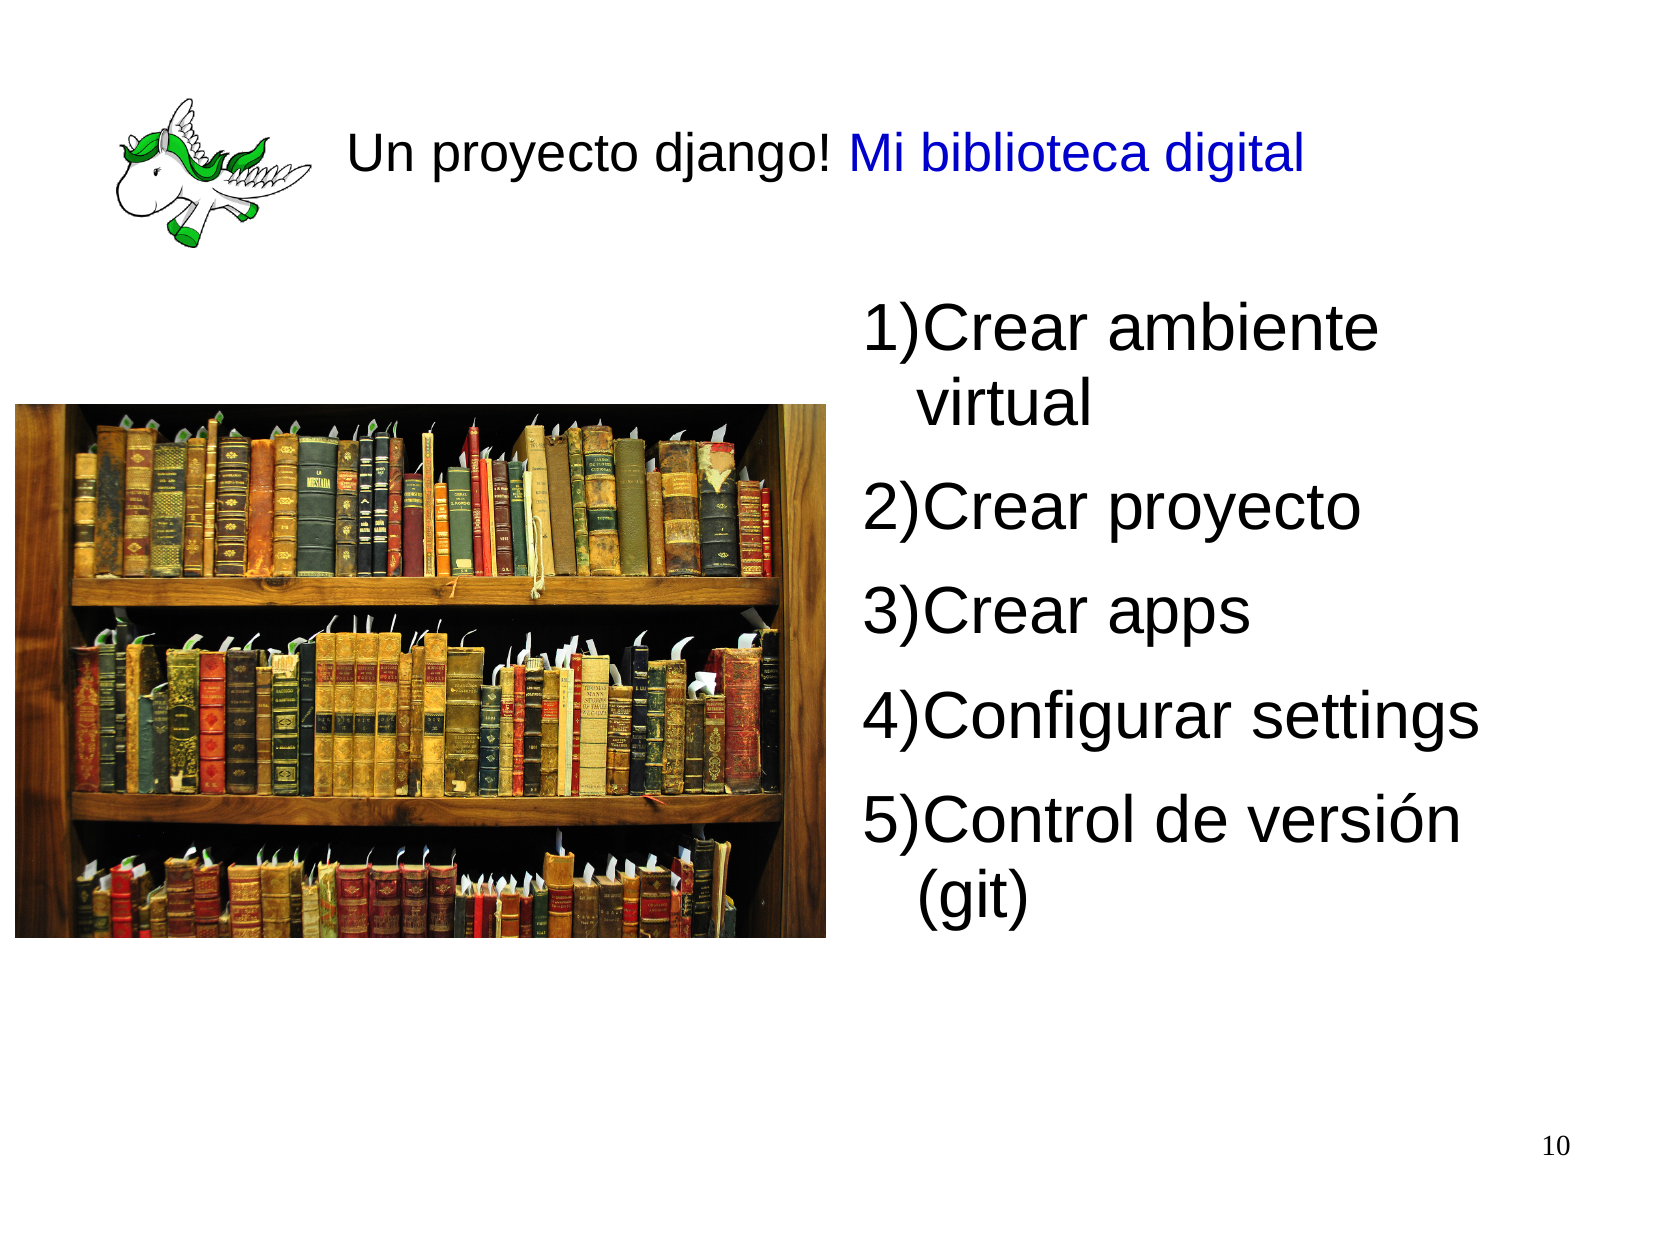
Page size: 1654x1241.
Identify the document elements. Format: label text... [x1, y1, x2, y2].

list Crear ambiente virtual Crear proyecto Crear apps Configurar settings Control de versión (git) [845, 290, 1572, 1010]
picture [15, 404, 826, 938]
title Un proyecto django! Mi biblioteca digital [82, 49, 1571, 257]
picture [83, 90, 344, 257]
